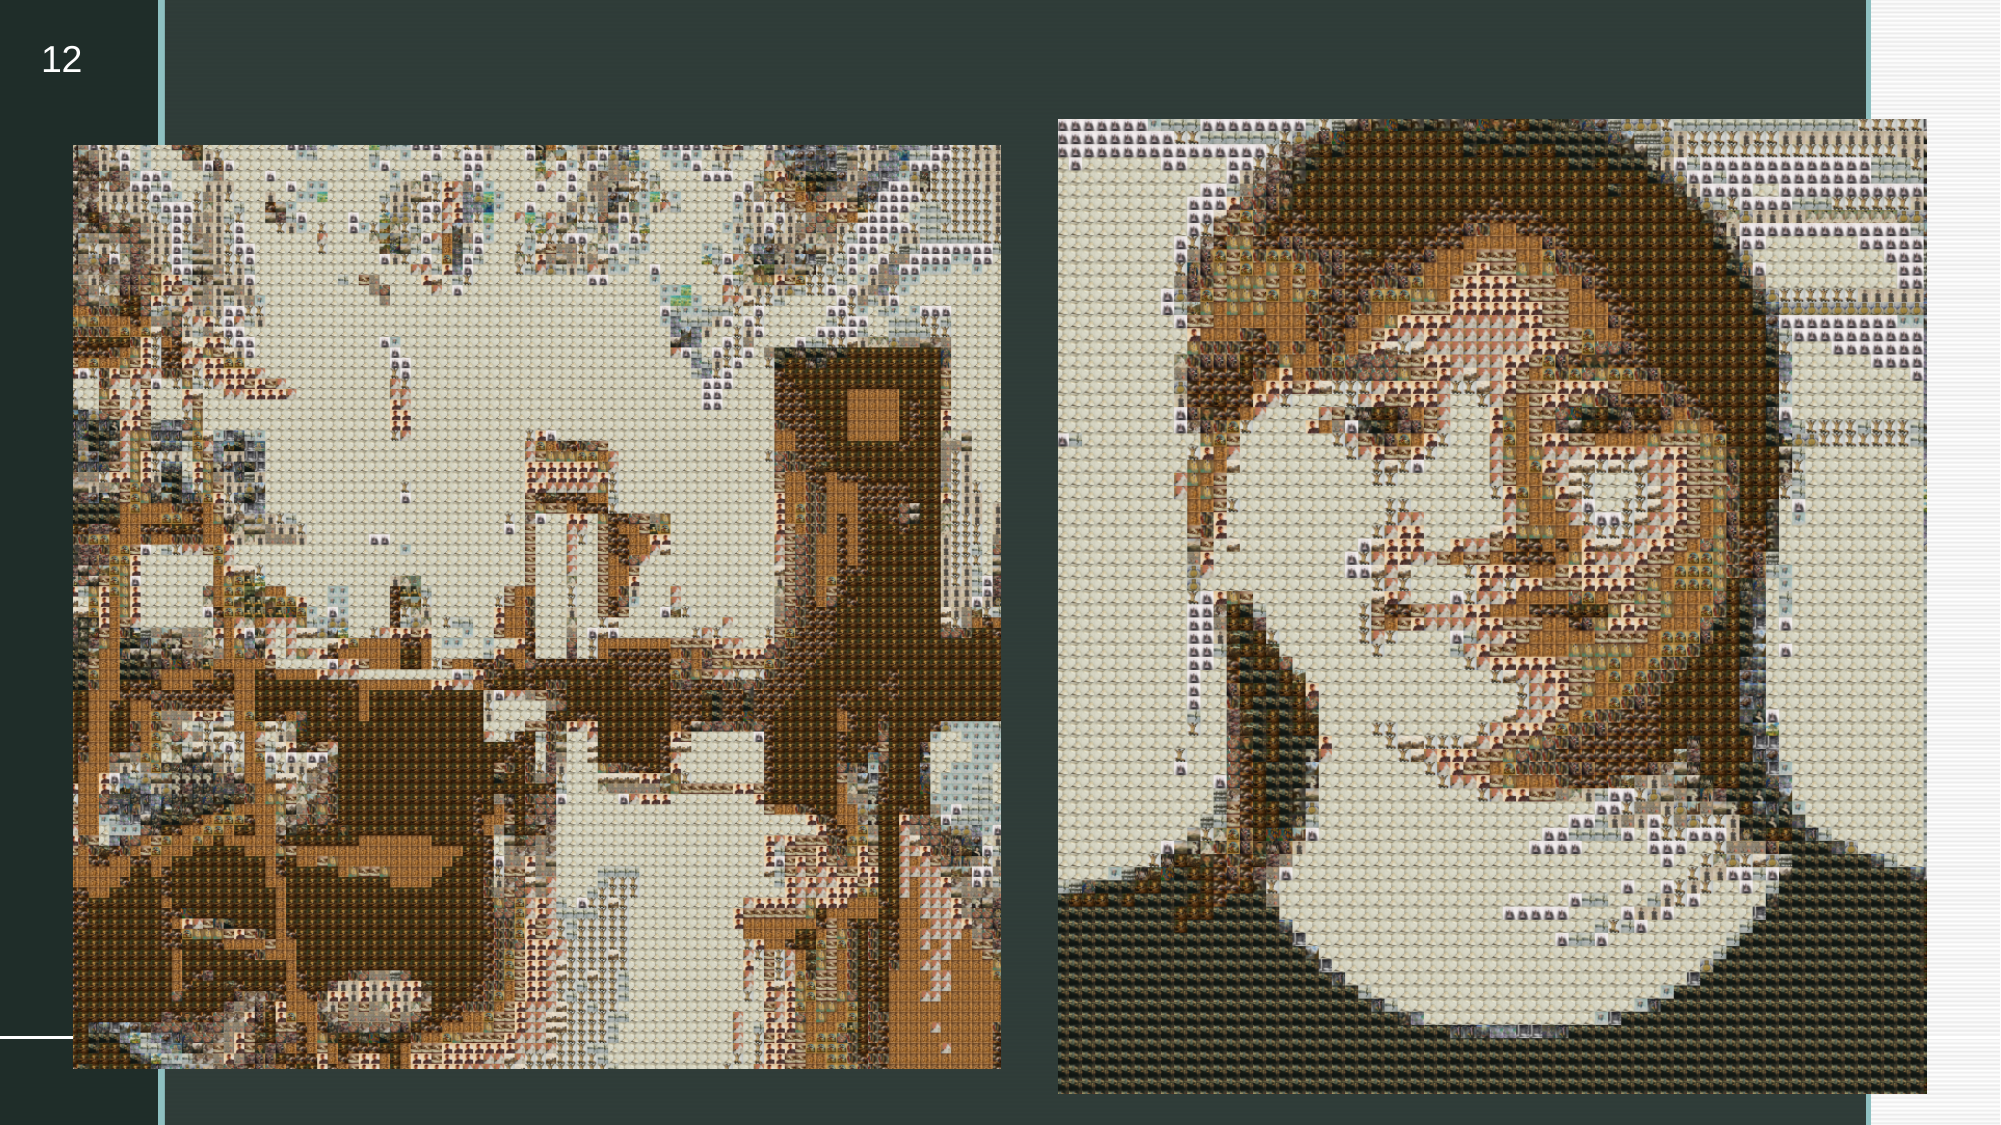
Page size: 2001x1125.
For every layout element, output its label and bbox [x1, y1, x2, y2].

picture [1058, 120, 1927, 1094]
text_box [25, 26, 131, 80]
picture [73, 145, 1001, 1069]
